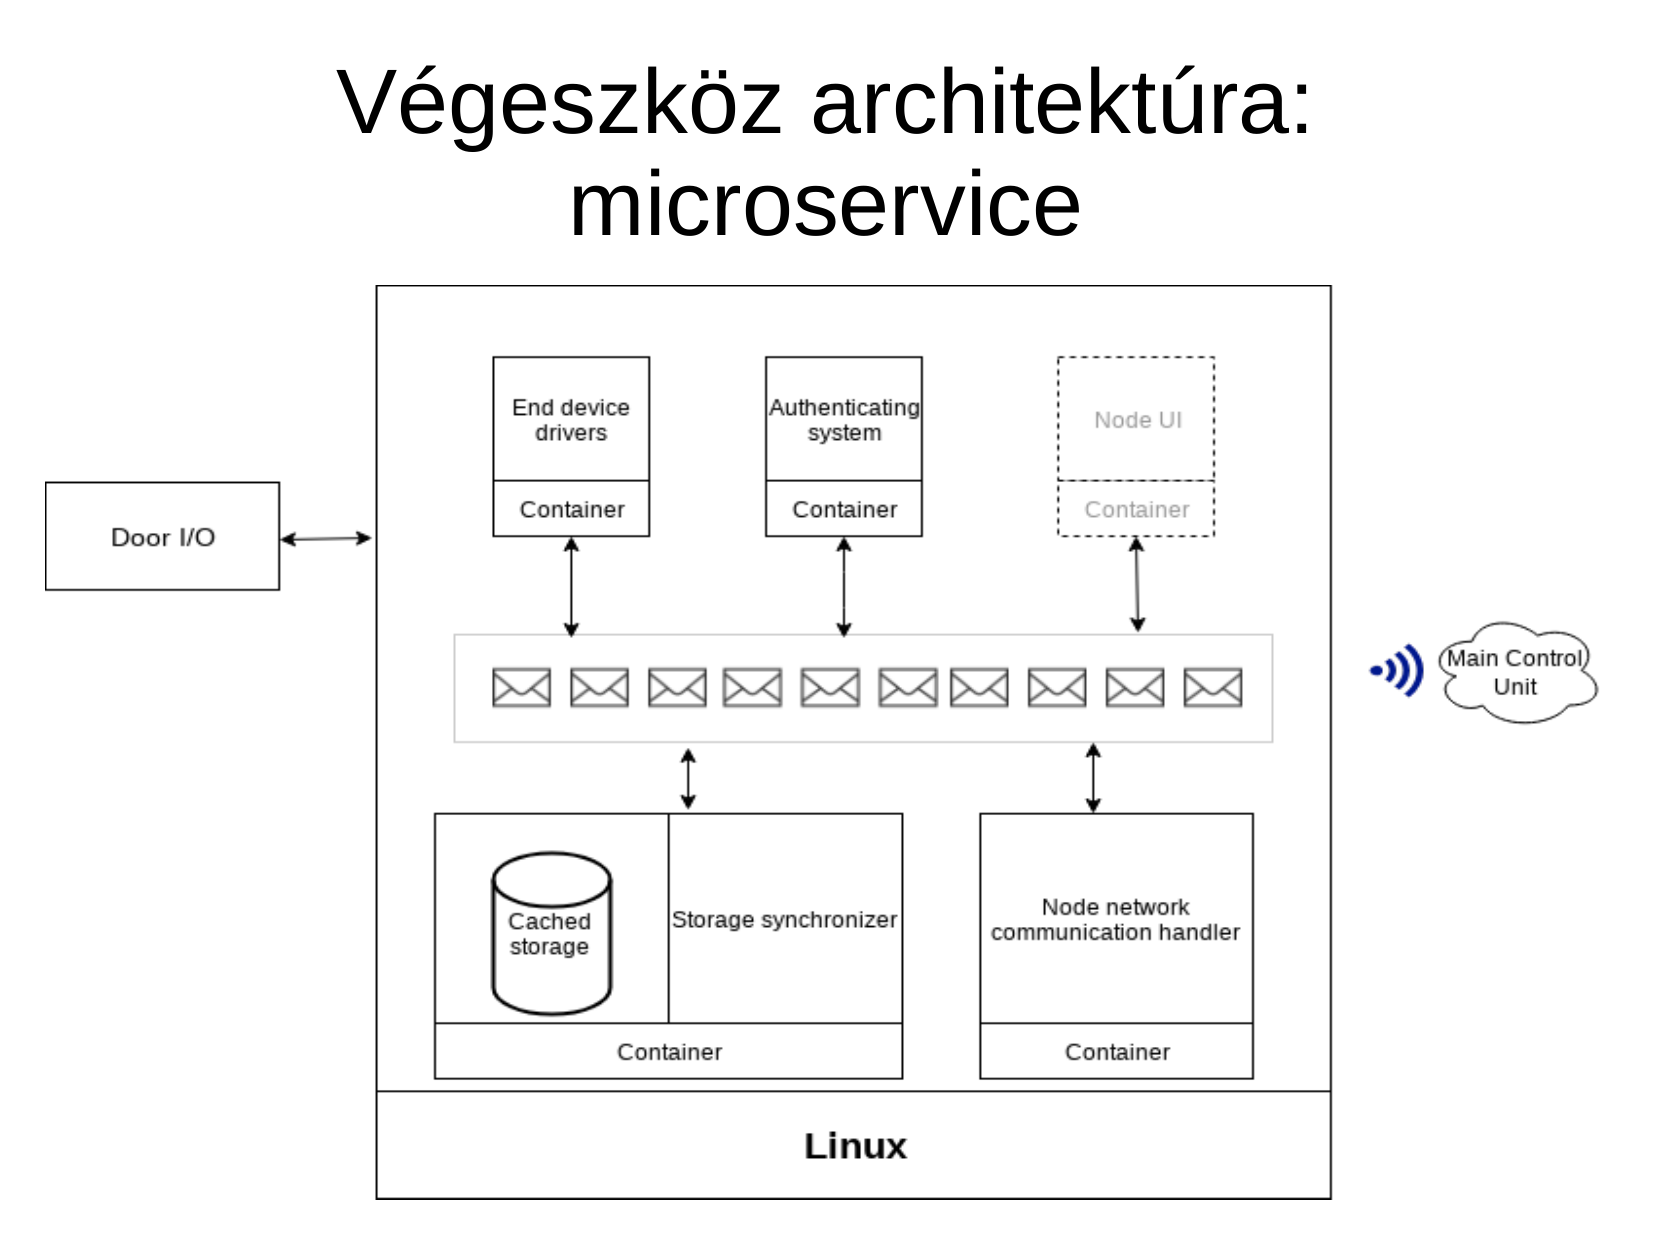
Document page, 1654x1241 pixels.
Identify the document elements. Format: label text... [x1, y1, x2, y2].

title Végeszköz architektúra: microservice [82, 49, 1571, 257]
picture [45, 285, 1605, 1200]
